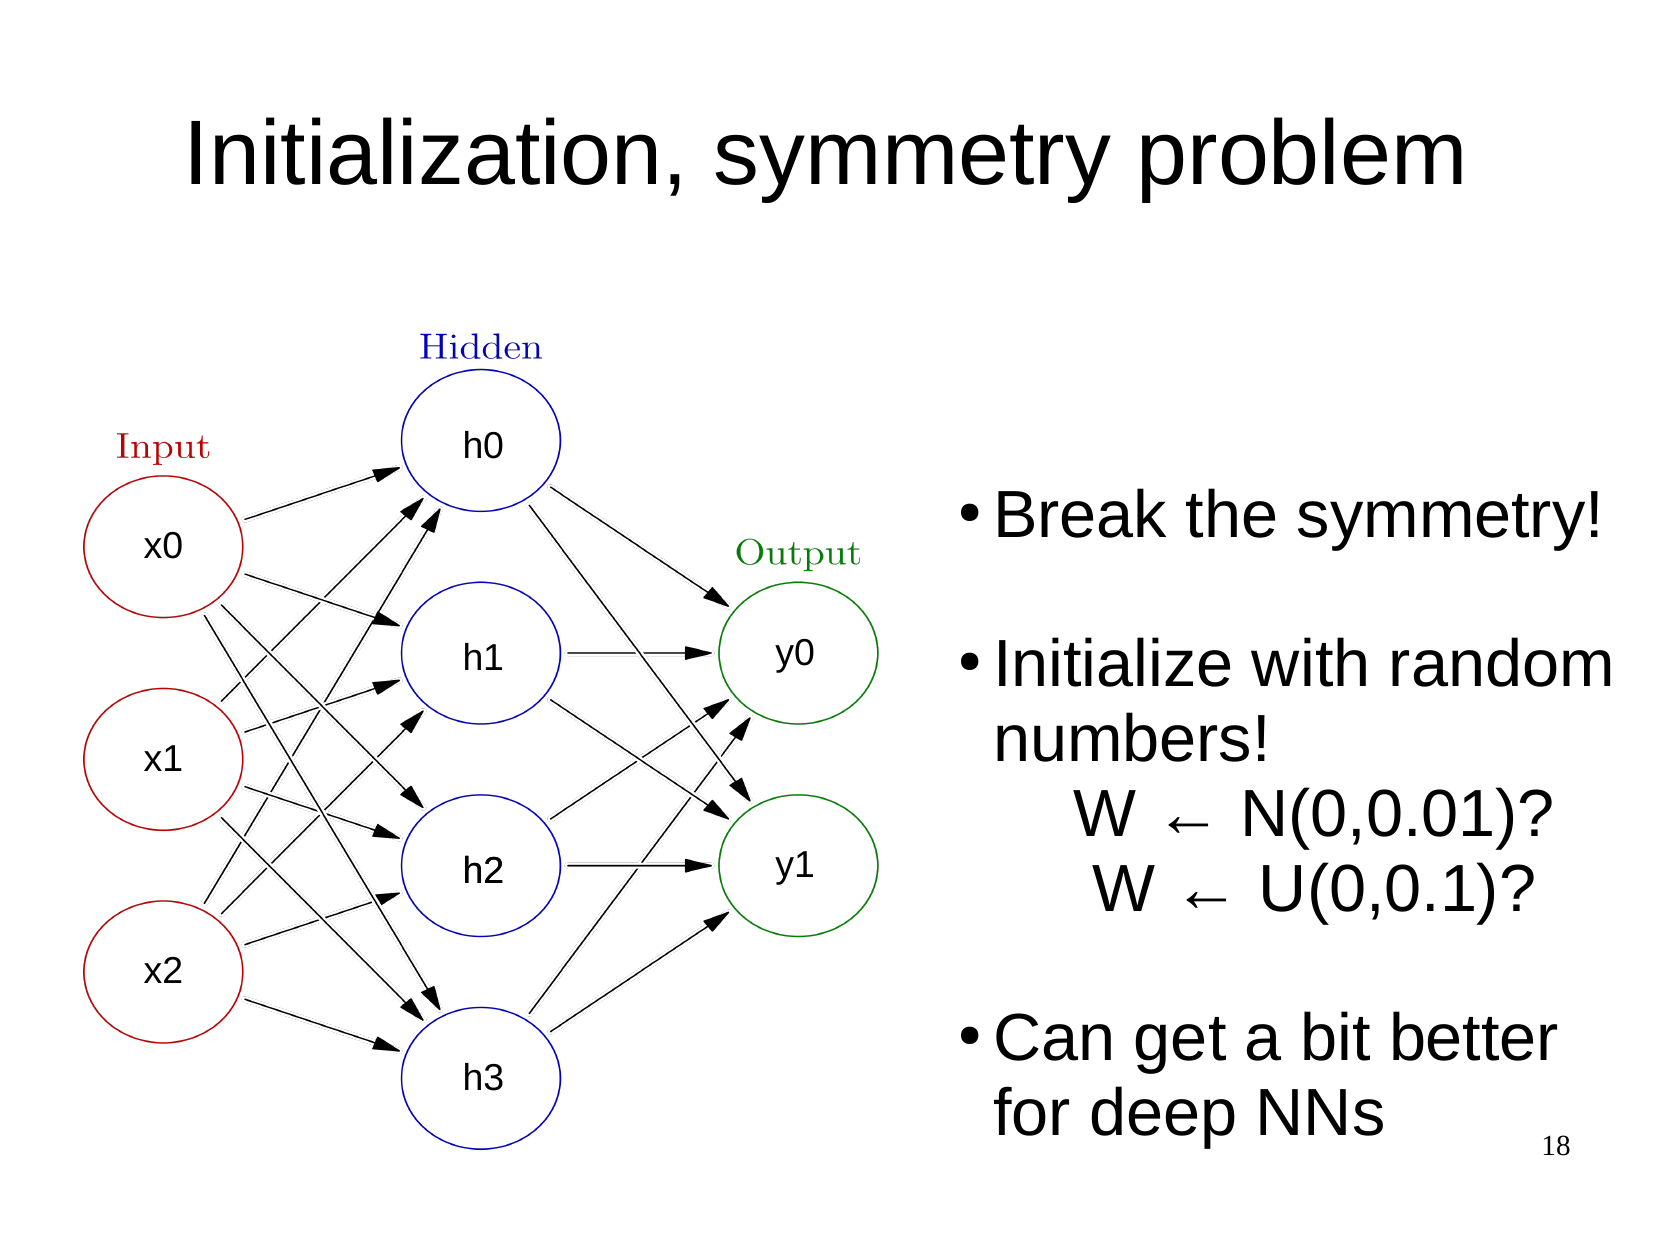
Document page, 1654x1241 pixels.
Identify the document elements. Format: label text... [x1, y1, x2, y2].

text_box x0 [128, 517, 198, 575]
text_box h2 [447, 842, 520, 899]
title Initialization, symmetry problem [82, 49, 1571, 257]
picture [83, 329, 881, 1186]
text_box y0 [760, 623, 830, 681]
text_box h3 [447, 1048, 520, 1106]
text_box h1 [447, 629, 519, 687]
text_box Break the symmetry! Initialize with random numbers! W ← N(0,0.01)? W ← U(0,0.1)? Can get a bit better for deep NNs [943, 469, 1651, 1158]
text_box x1 [128, 729, 199, 787]
text_box y1 [760, 836, 830, 894]
text_box x2 [128, 942, 199, 1000]
text_box h0 [447, 416, 519, 474]
